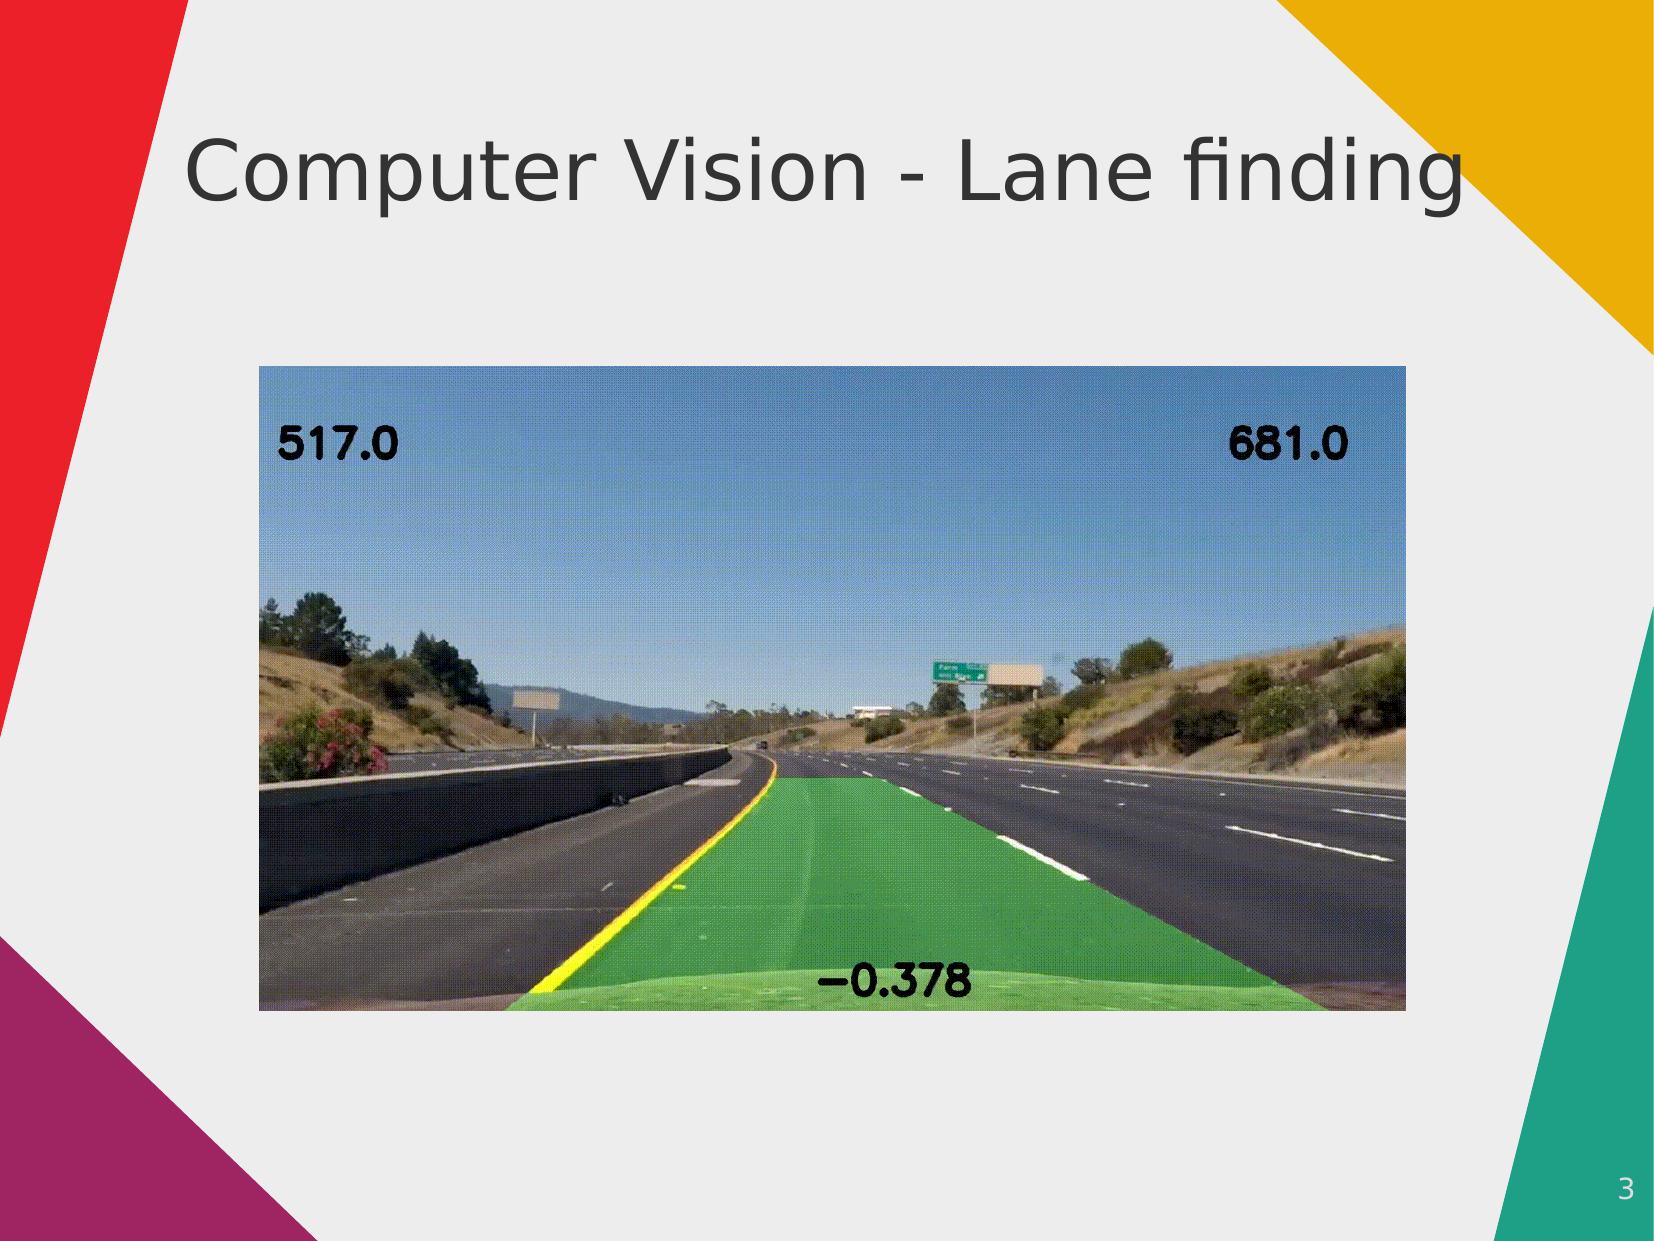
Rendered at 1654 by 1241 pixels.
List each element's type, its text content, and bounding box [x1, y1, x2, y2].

title Computer Vision - Lane finding [114, 73, 1539, 271]
picture [259, 366, 1406, 1011]
